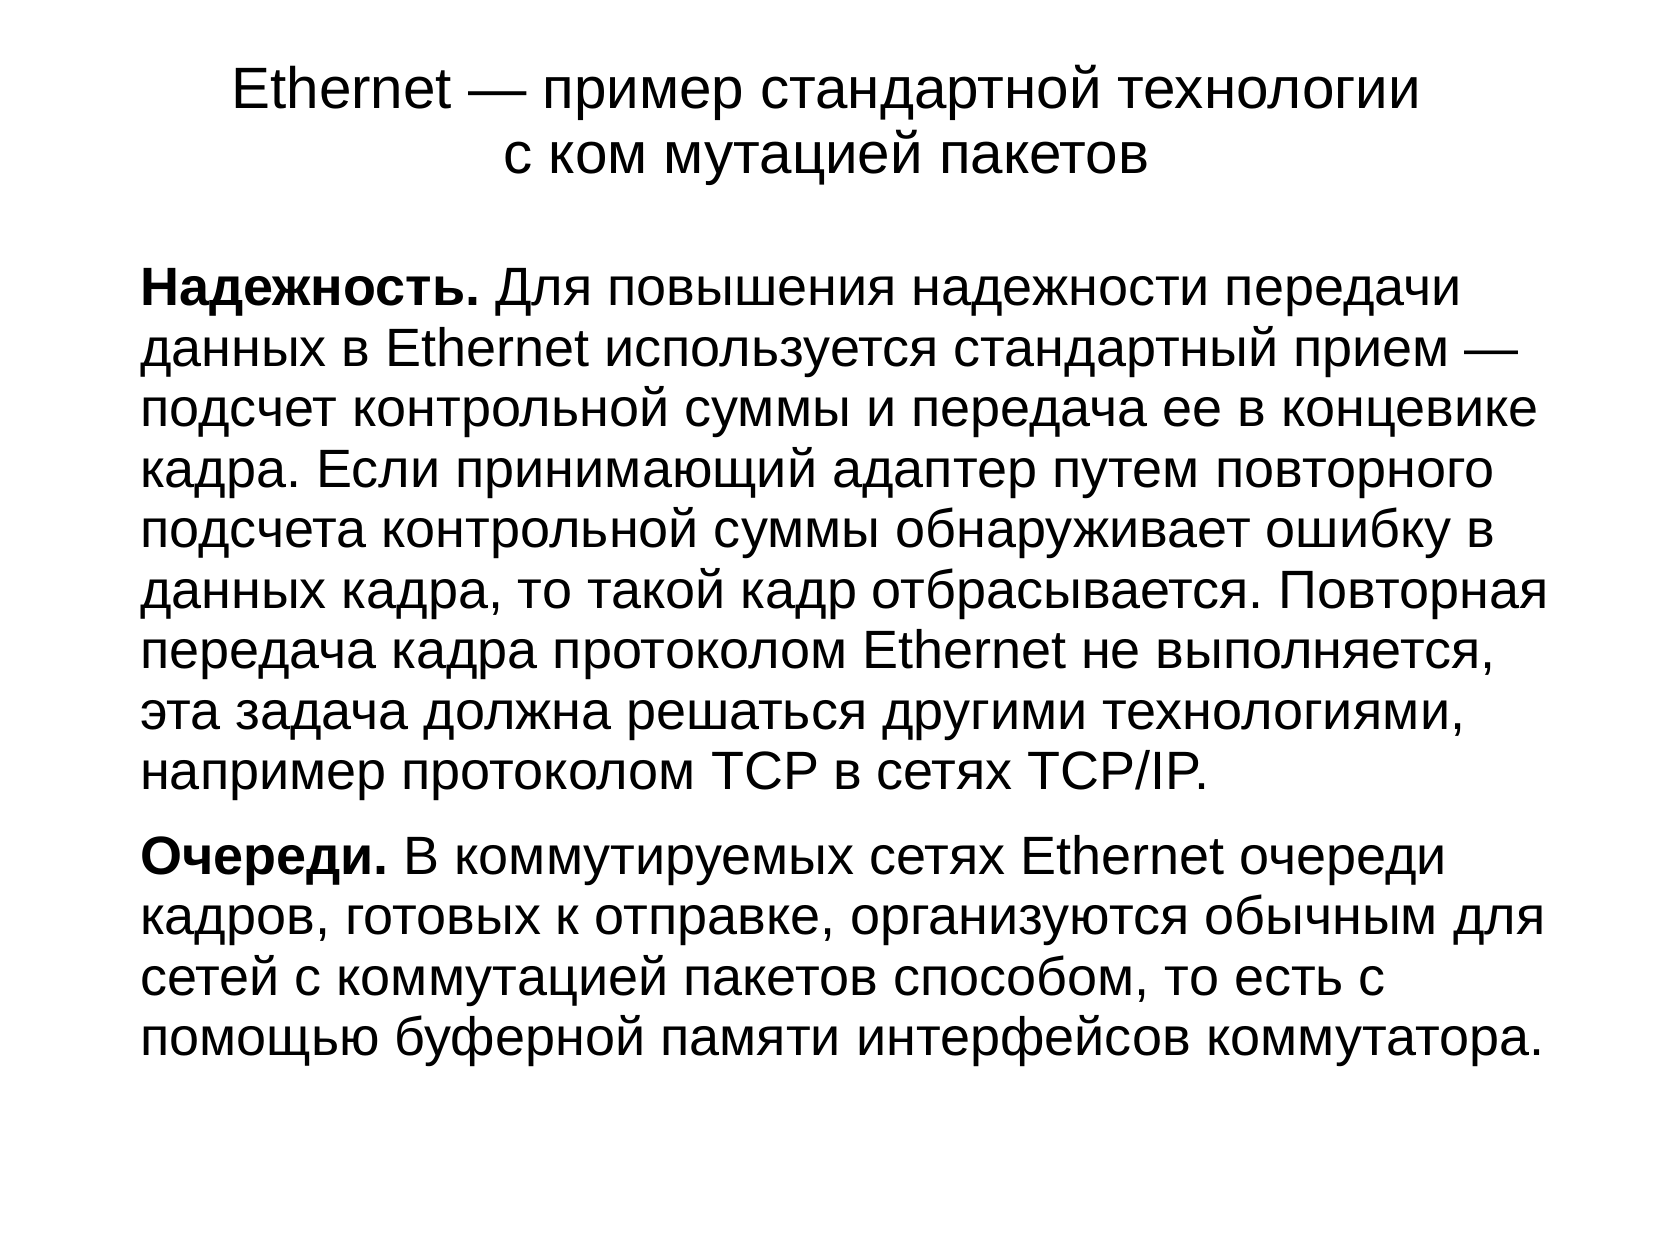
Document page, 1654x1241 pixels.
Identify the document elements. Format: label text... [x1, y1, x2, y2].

list Надежность. Для повышения надежности передачи данных в Ethernet используется стандартный прием — подсчет контрольной суммы и передача ее в концевике кадра. Если принимающий адаптер путем повторного подсчета контрольной суммы обнару­живает ошибку в данных кадра, то такой кадр отбрасывается. Повторная передача кадра протоколом Ethernet не выполняется, эта задача должна решаться другими технологи­ями, например протоколом TCP в сетях TCP/IP. Очереди. В коммутируемых сетях Ethernet очереди кадров, готовых к отправке, организуются обычным для сетей с коммутацией пакетов способом, то есть с помощью буферной памяти интерфейсов коммутатора. [82, 256, 1571, 1111]
title Ethernet — пример стандартной технологии с ком мутацией пакетов [82, 49, 1571, 256]
